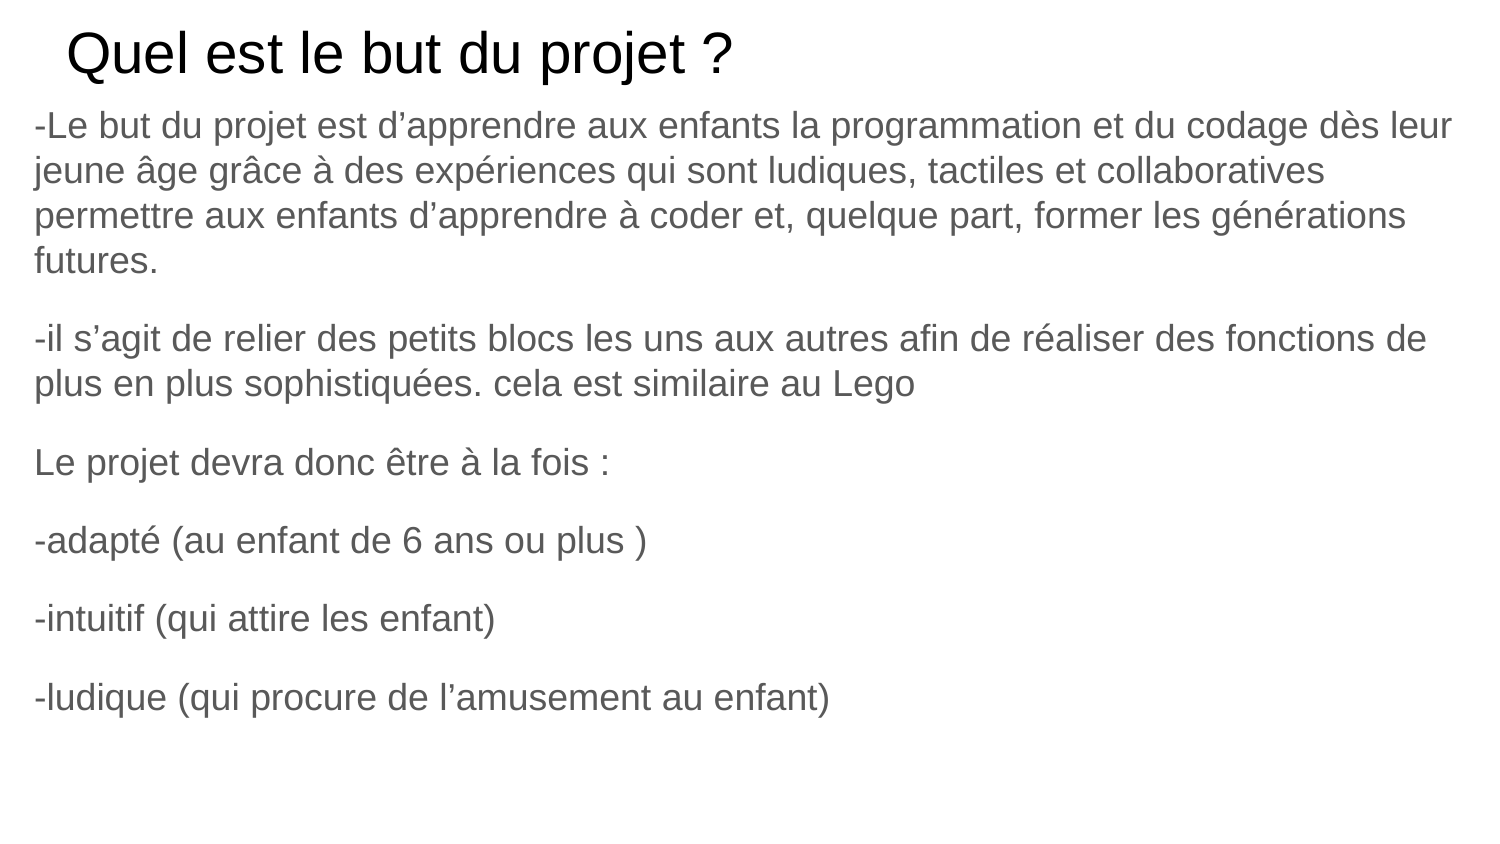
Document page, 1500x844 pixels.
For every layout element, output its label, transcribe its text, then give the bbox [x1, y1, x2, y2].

title Quel est le but du projet ? [51, 0, 1449, 86]
list -Le but du projet est d’apprendre aux enfants la programmation et du codage dès leur jeune âge grâce à des expériences qui sont ludiques, tactiles et collaboratives permettre aux enfants d’apprendre à coder et, quelque part, former les générations futures. -il s’agit de relier des petits blocs les uns aux autres afin de réaliser des fonctions de plus en plus sophistiquées. cela est similaire au Lego Le projet devra donc être à la fois : -adapté (au enfant de 6 ans ou plus ) -intuitif (qui attire les enfant) -ludique (qui procure de l’amusement au enfant) [19, 86, 1481, 844]
